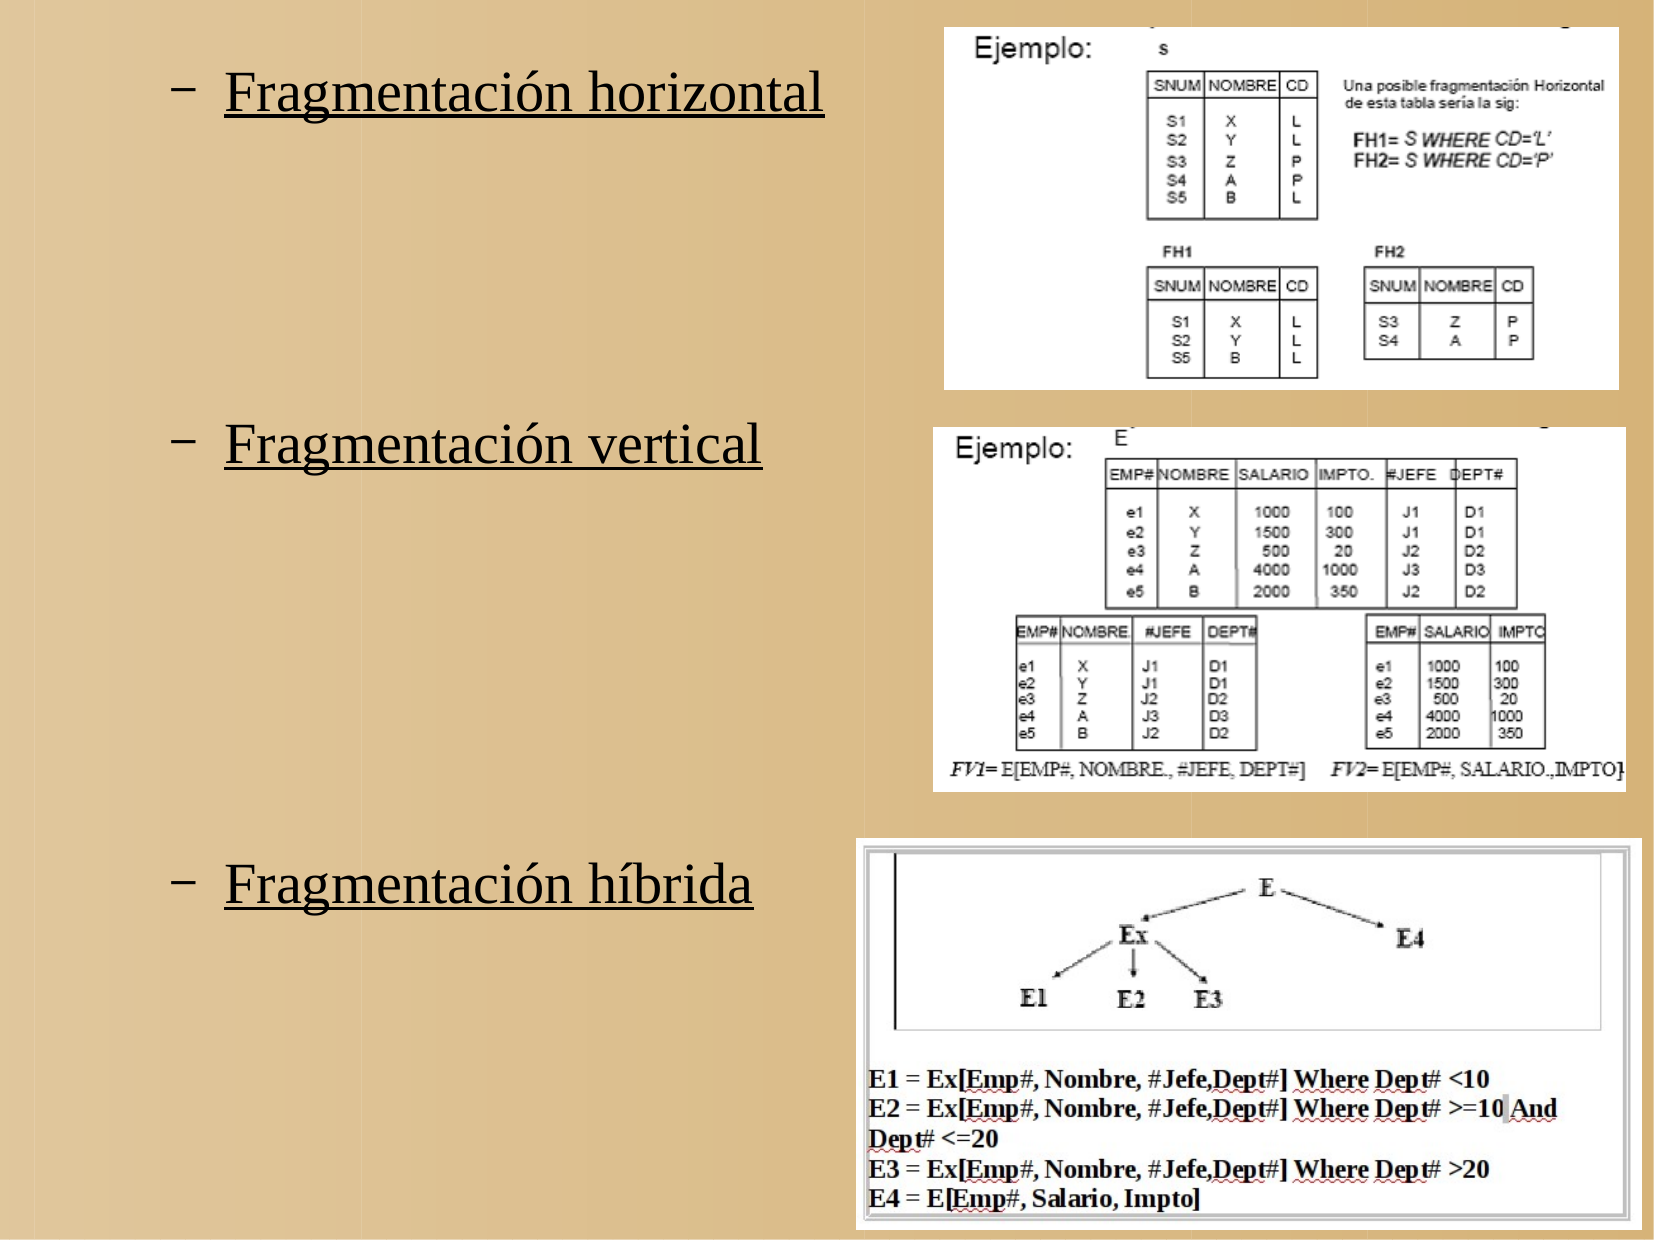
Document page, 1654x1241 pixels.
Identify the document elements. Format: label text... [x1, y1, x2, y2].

picture [933, 427, 1626, 792]
list Fragmentación horizontal Fragmentación vertical Fragmentación híbrida [82, 59, 1571, 1182]
picture [856, 838, 1642, 1230]
picture [944, 27, 1619, 390]
